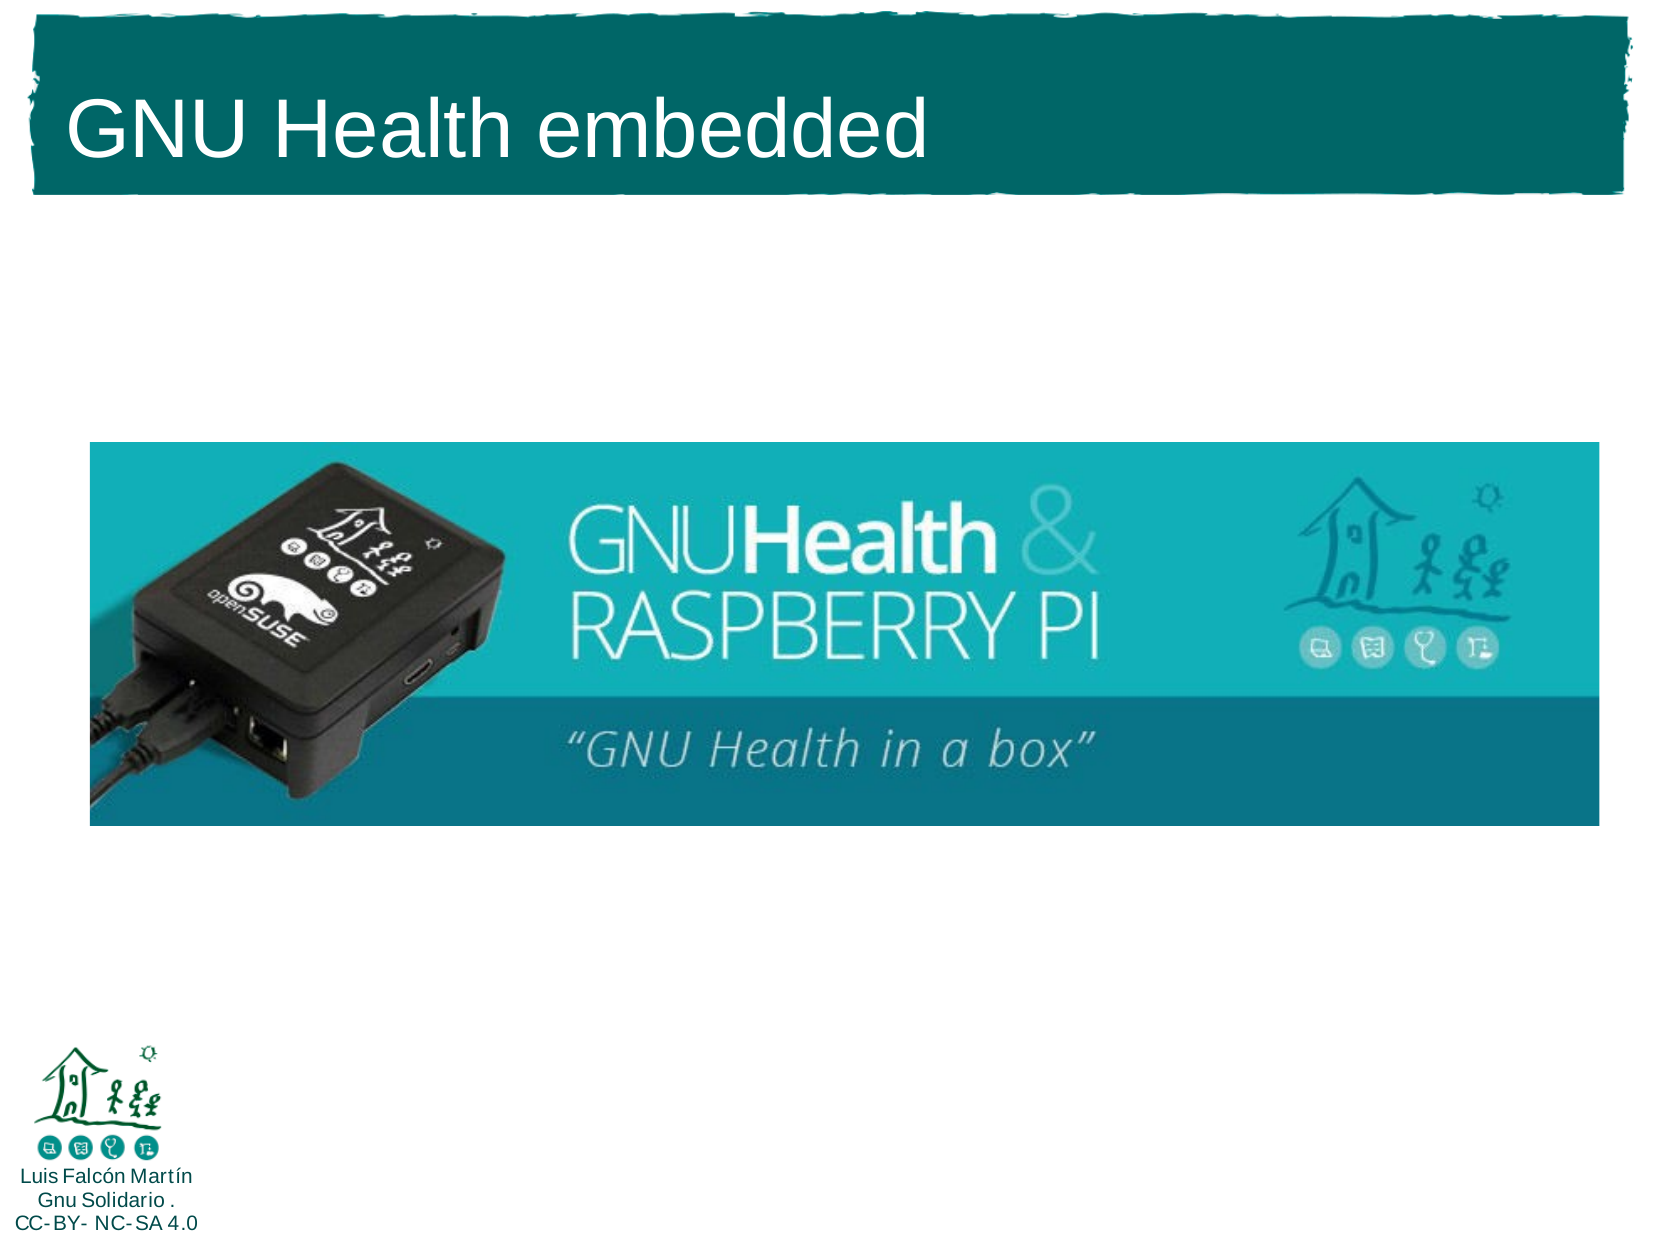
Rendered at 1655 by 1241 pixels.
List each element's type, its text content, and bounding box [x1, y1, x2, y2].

text_box LuisFalcónMartín GnuSolidario. CC-BY-NC-SA4.0 [0, 1157, 213, 1241]
title GNU Health embedded [48, 74, 1607, 179]
picture [0, 0, 1654, 1211]
text_box [90, 443, 1599, 825]
